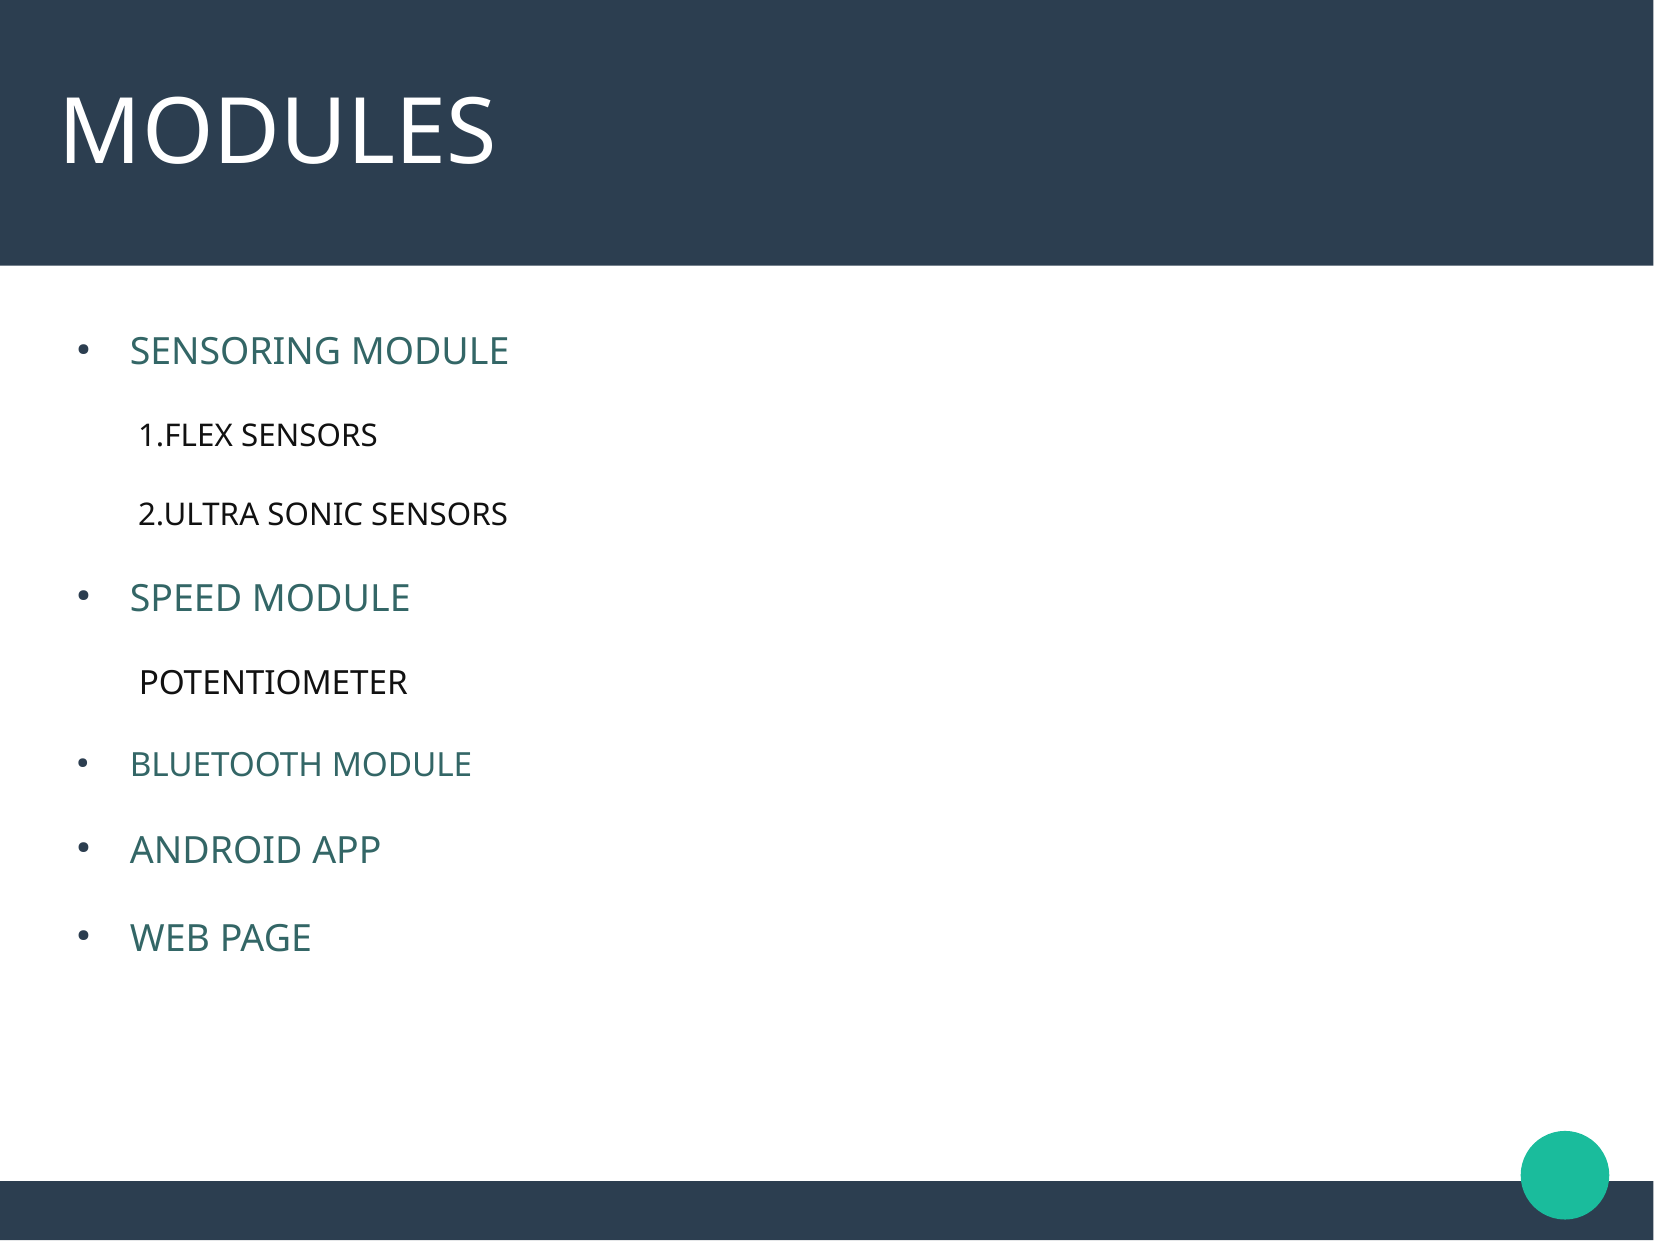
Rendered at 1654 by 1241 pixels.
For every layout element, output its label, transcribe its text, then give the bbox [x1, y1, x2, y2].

title MODULES [59, 49, 1595, 207]
list SENSORING MODULE 1.FLEX SENSORS 2.ULTRA SONIC SENSORS SPEED MODULE POTENTIOMETER BLUETOOTH MODULE ANDROID APP WEB PAGE [59, 324, 1595, 1152]
